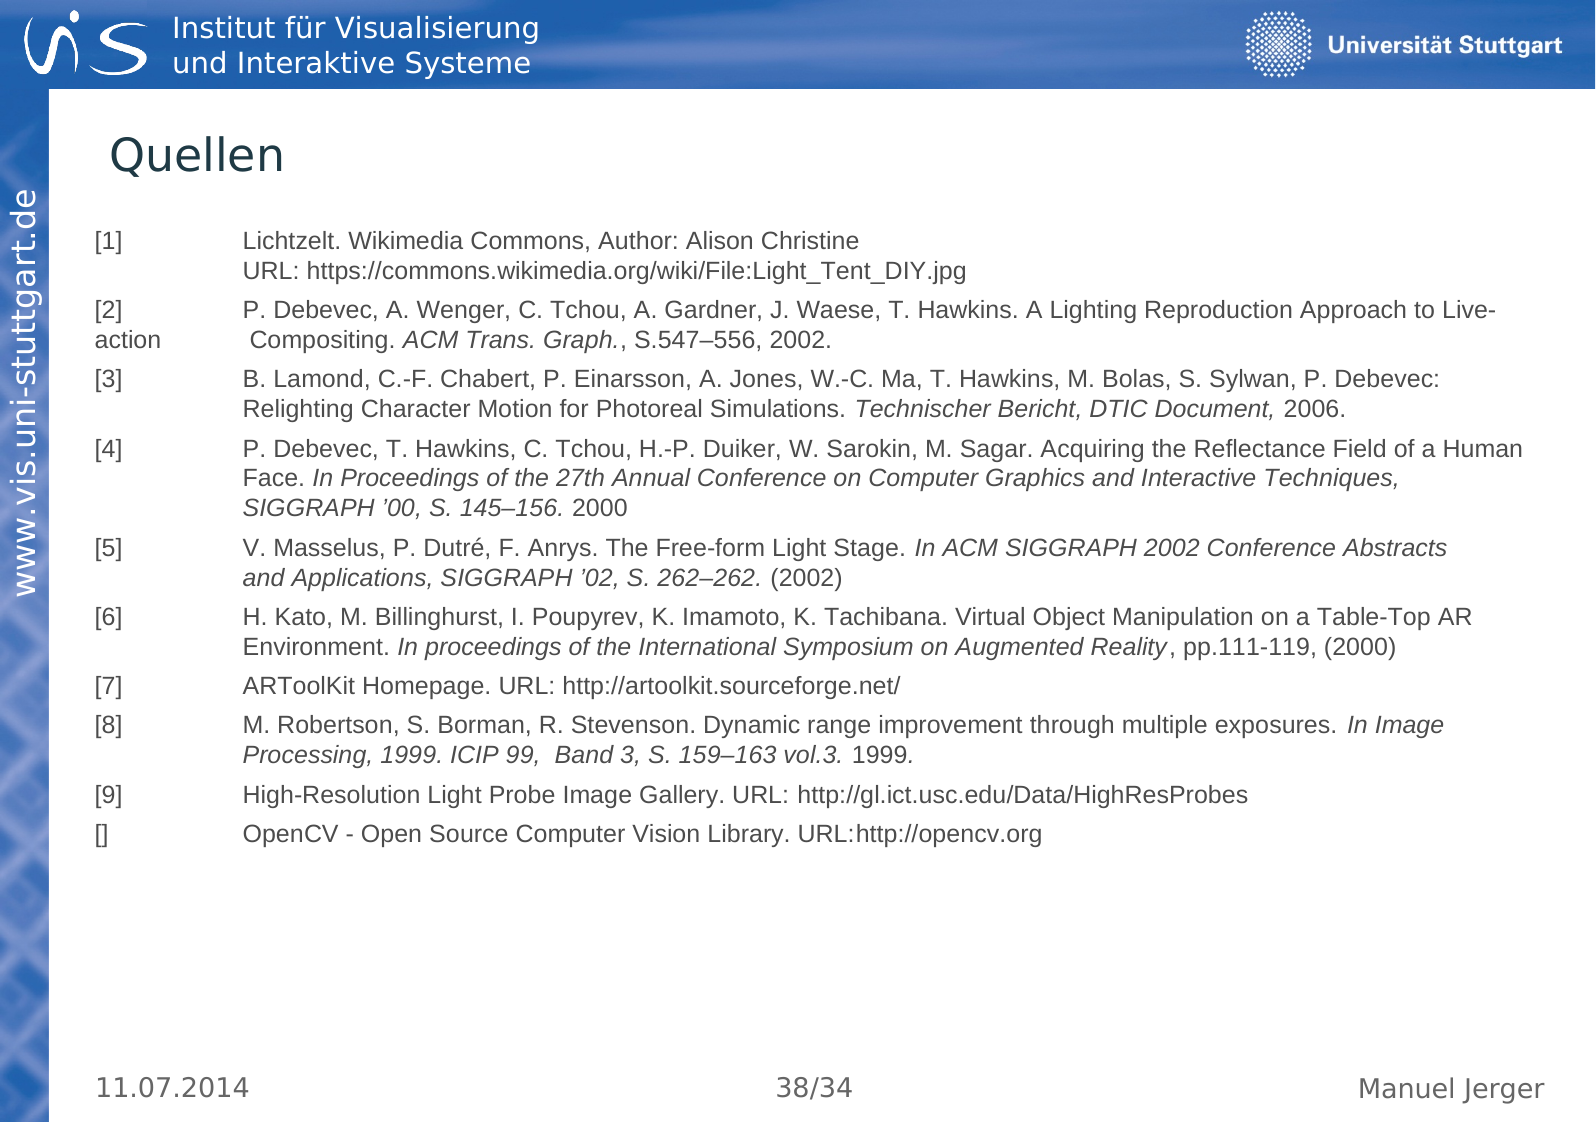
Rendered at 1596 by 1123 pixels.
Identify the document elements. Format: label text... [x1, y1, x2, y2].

title Quellen [94, 117, 1534, 201]
subtitle [1] Lichtzelt. Wikimedia Commons, Author: Alison Christine URL: https://commons.wikimedia.org/wiki/File:Light_Tent_DIY.jpg [2] P. Debevec, A. Wenger, C. Tchou, A. Gardner, J. Waese, T. Hawkins. A Lighting Reproduction Approach to Live-action Compositing. ACM Trans. Graph., S.547–556, 2002. [3] B. Lamond, C.-F. Chabert, P. Einarsson, A. Jones, W.-C. Ma, T. Hawkins, M. Bolas, S. Sylwan, P. Debevec: Relighting Character Motion for Photoreal Simulations. Technischer Bericht, DTIC Document, 2006. [4] P. Debevec, T. Hawkins, C. Tchou, H.-P. Duiker, W. Sarokin, M. Sagar. Acquiring the Reflectance Field of a Human Face. In Proceedings of the 27th Annual Conference on Computer Graphics and Interactive Techniques, SIGGRAPH ’00, S. 145–156. 2000 [5] V. Masselus, P. Dutré, F. Anrys. The Free-form Light Stage. In ACM SIGGRAPH 2002 Conference Abstracts and Applications, SIGGRAPH ’02, S. 262–262. (2002) [6] H. Kato, M. Billinghurst, I. Poupyrev, K. Imamoto, K. Tachibana. Virtual Object Manipulation on a Table-Top AR Environment. In proceedings of the International Symposium on Augmented Reality, pp.111-119, (2000) [7] ARToolKit Homepage. URL: http://artoolkit.sourceforge.net/ [8] M. Robertson, S. Borman, R. Stevenson. Dynamic range improvement through multiple exposures. In Image Processing, 1999. ICIP 99, Band 3, S. 159–163 vol.3. 1999. [9] High-Resolution Light Probe Image Gallery. URL: http://gl.ict.usc.edu/Data/HighResProbes [] OpenCV - Open Source Computer Vision Library. URL:http://opencv.org [94, 224, 1548, 1052]
picture [0, 0, 49, 1122]
picture [24, 0, 1596, 89]
